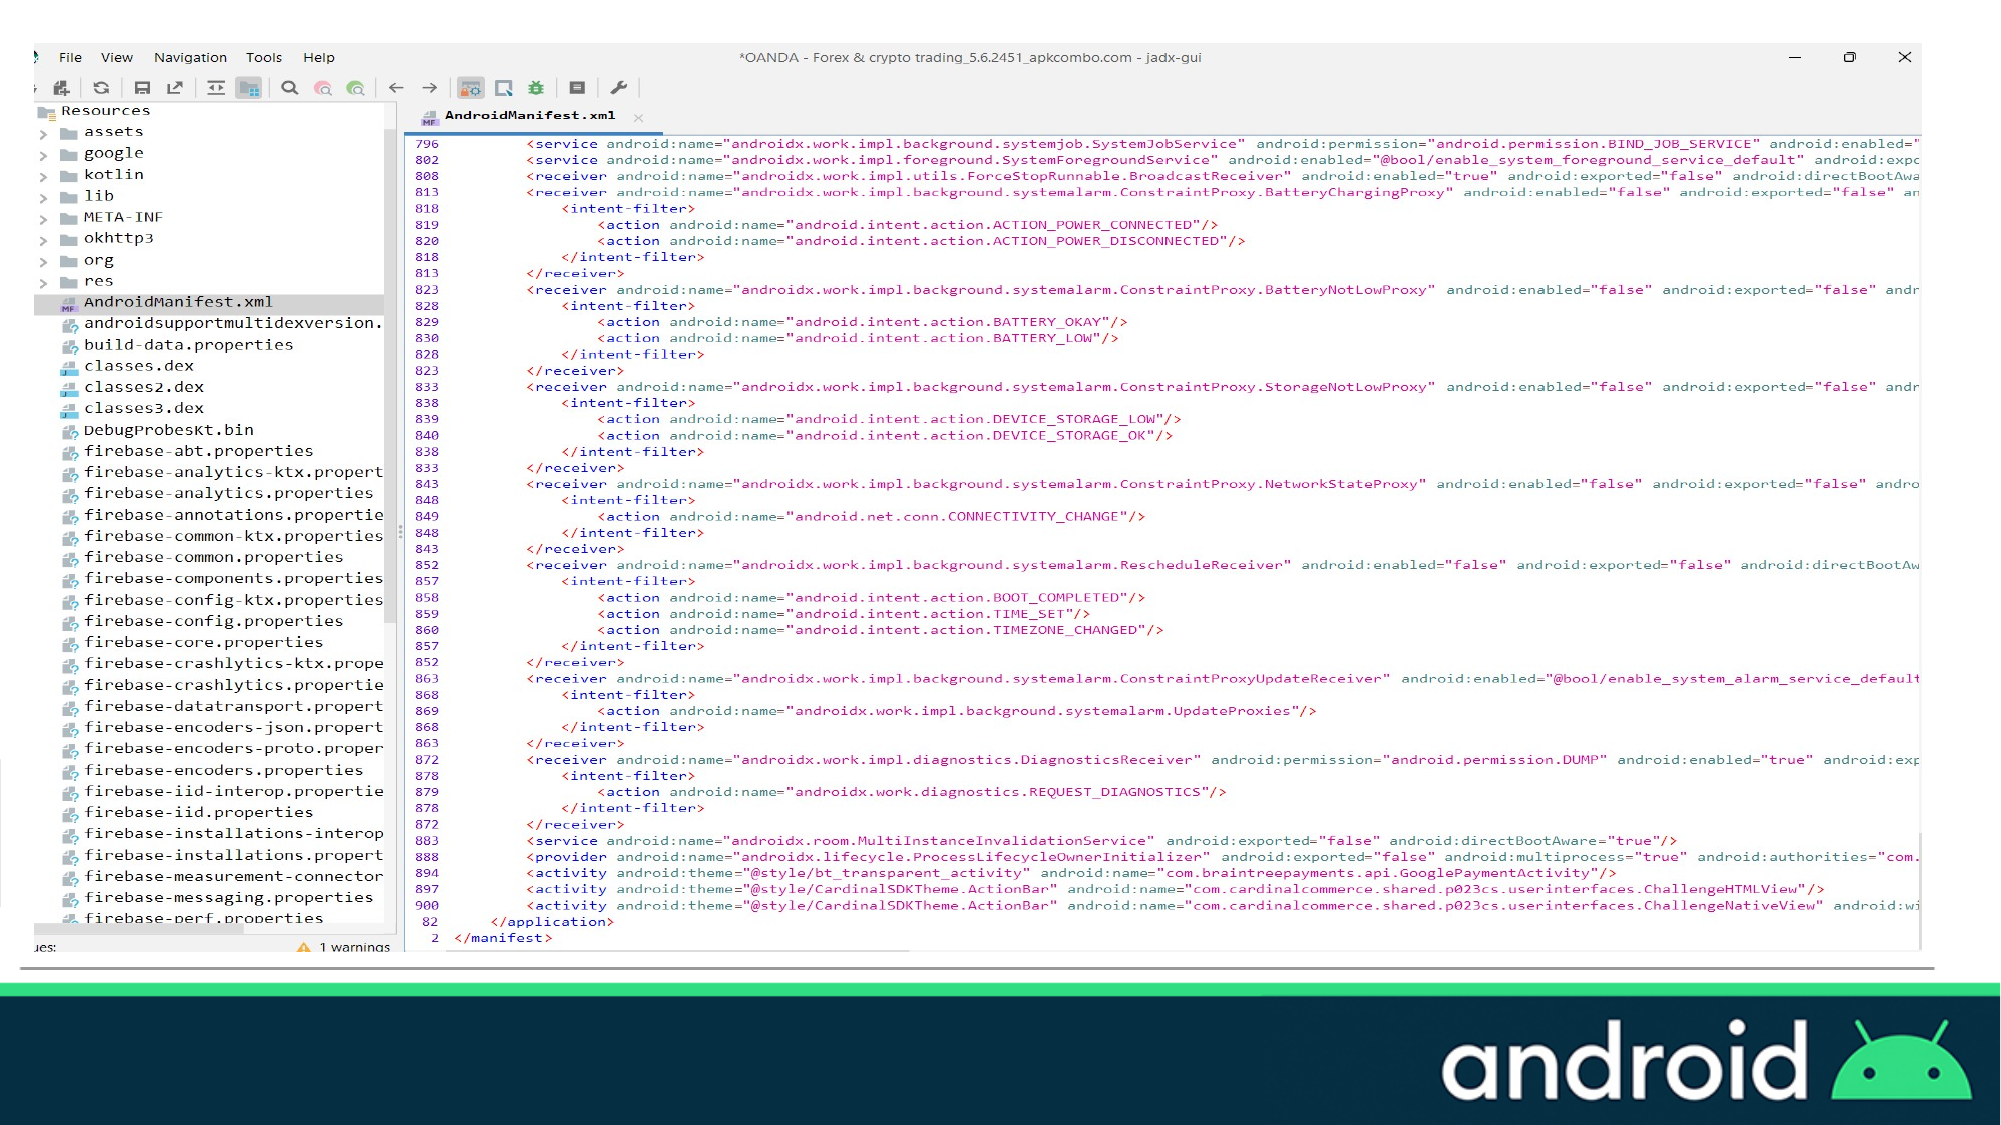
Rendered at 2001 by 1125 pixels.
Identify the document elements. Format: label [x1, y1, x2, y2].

picture [33, 42, 1923, 952]
